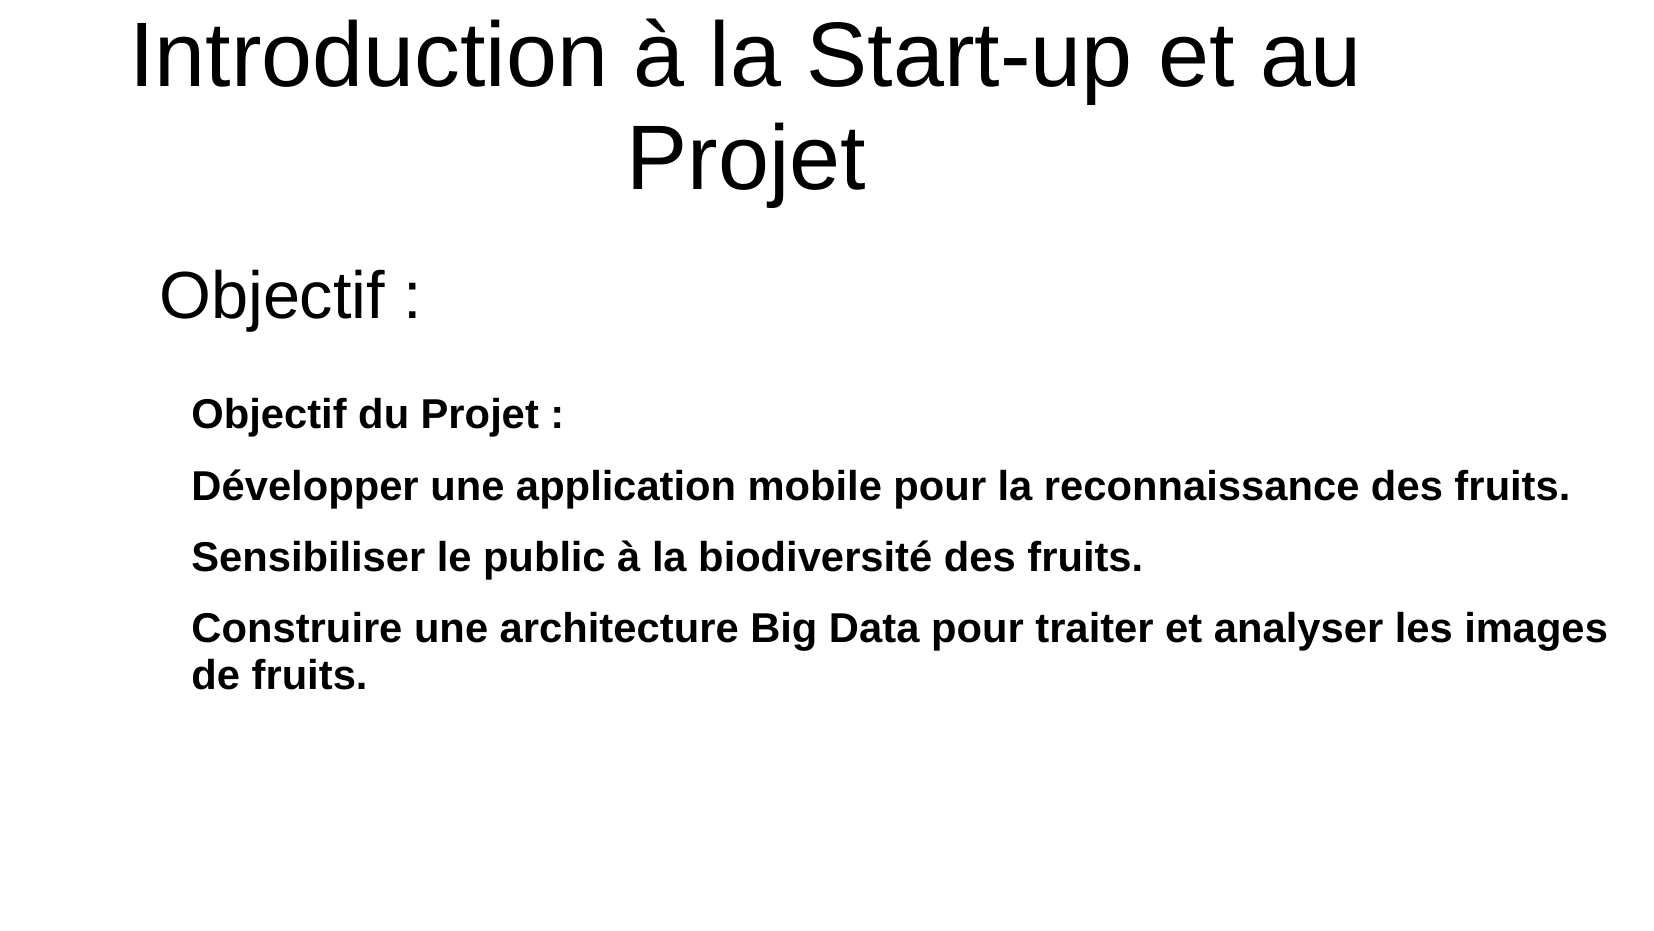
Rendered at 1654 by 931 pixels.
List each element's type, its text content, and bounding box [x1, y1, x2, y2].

list Objectif : [88, 257, 1577, 798]
title Introduction à la Start-up et au Projet [2, 3, 1491, 209]
text_box Objectif du Projet : Développer une application mobile pour la reconnaissance des fruits. Sensibiliser le public à la biodiversité des fruits. Construire une architecture Big Data pour traiter et analyser les images de fruits. [176, 383, 1625, 768]
